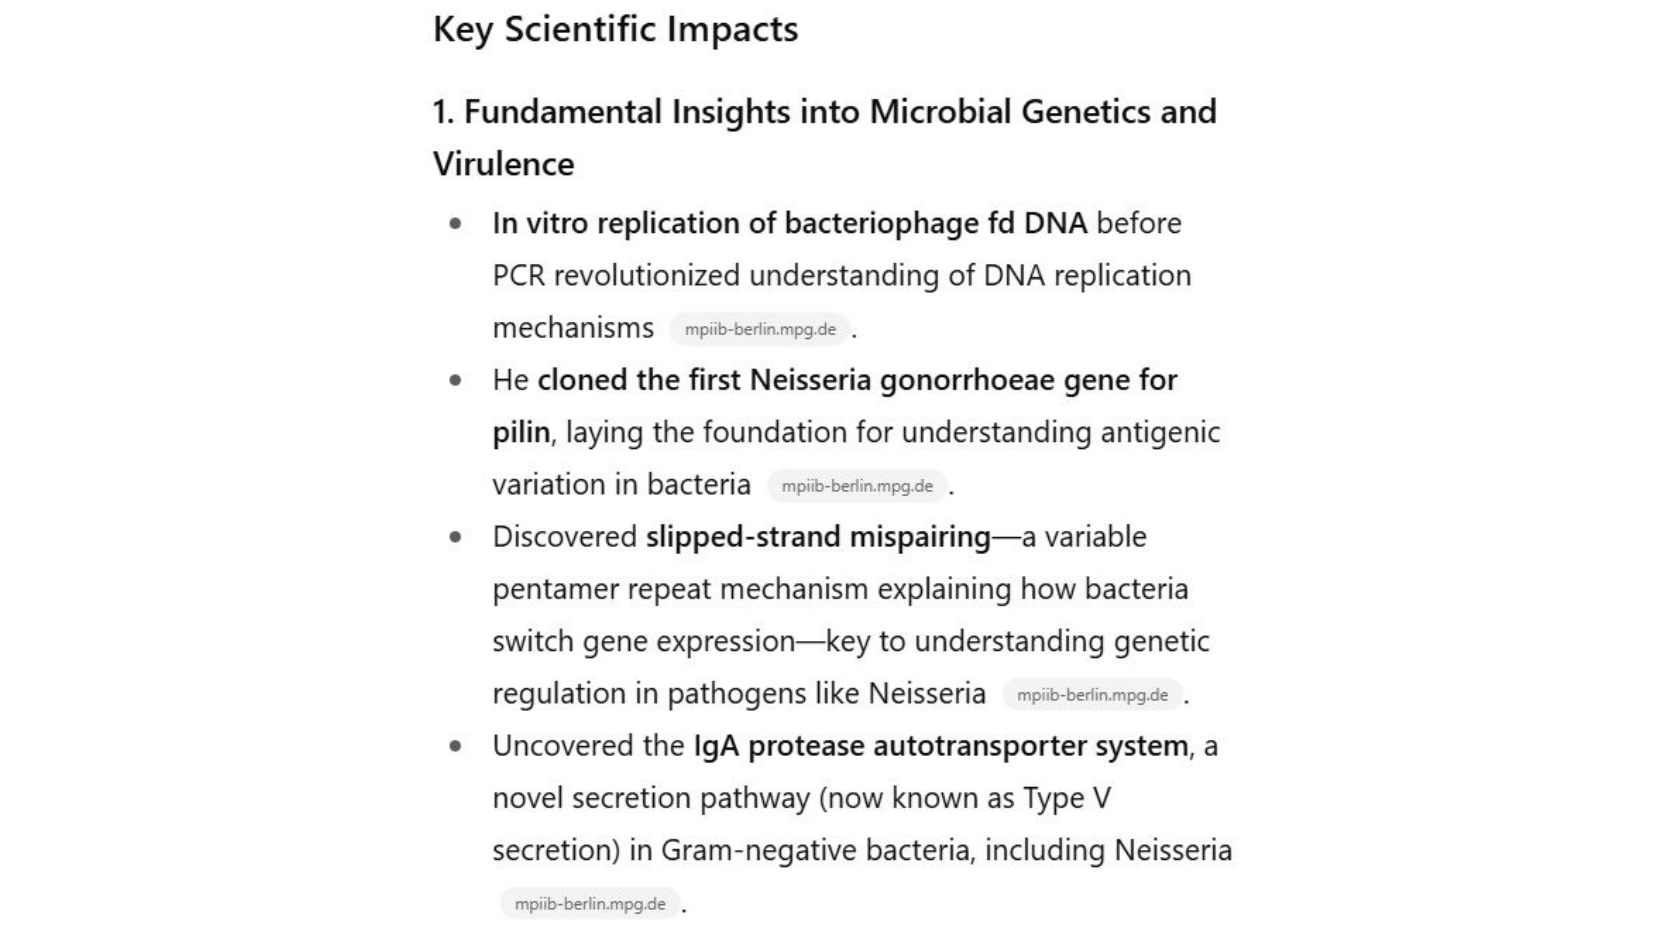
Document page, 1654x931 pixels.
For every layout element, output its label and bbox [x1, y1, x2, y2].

picture [392, 0, 1261, 931]
